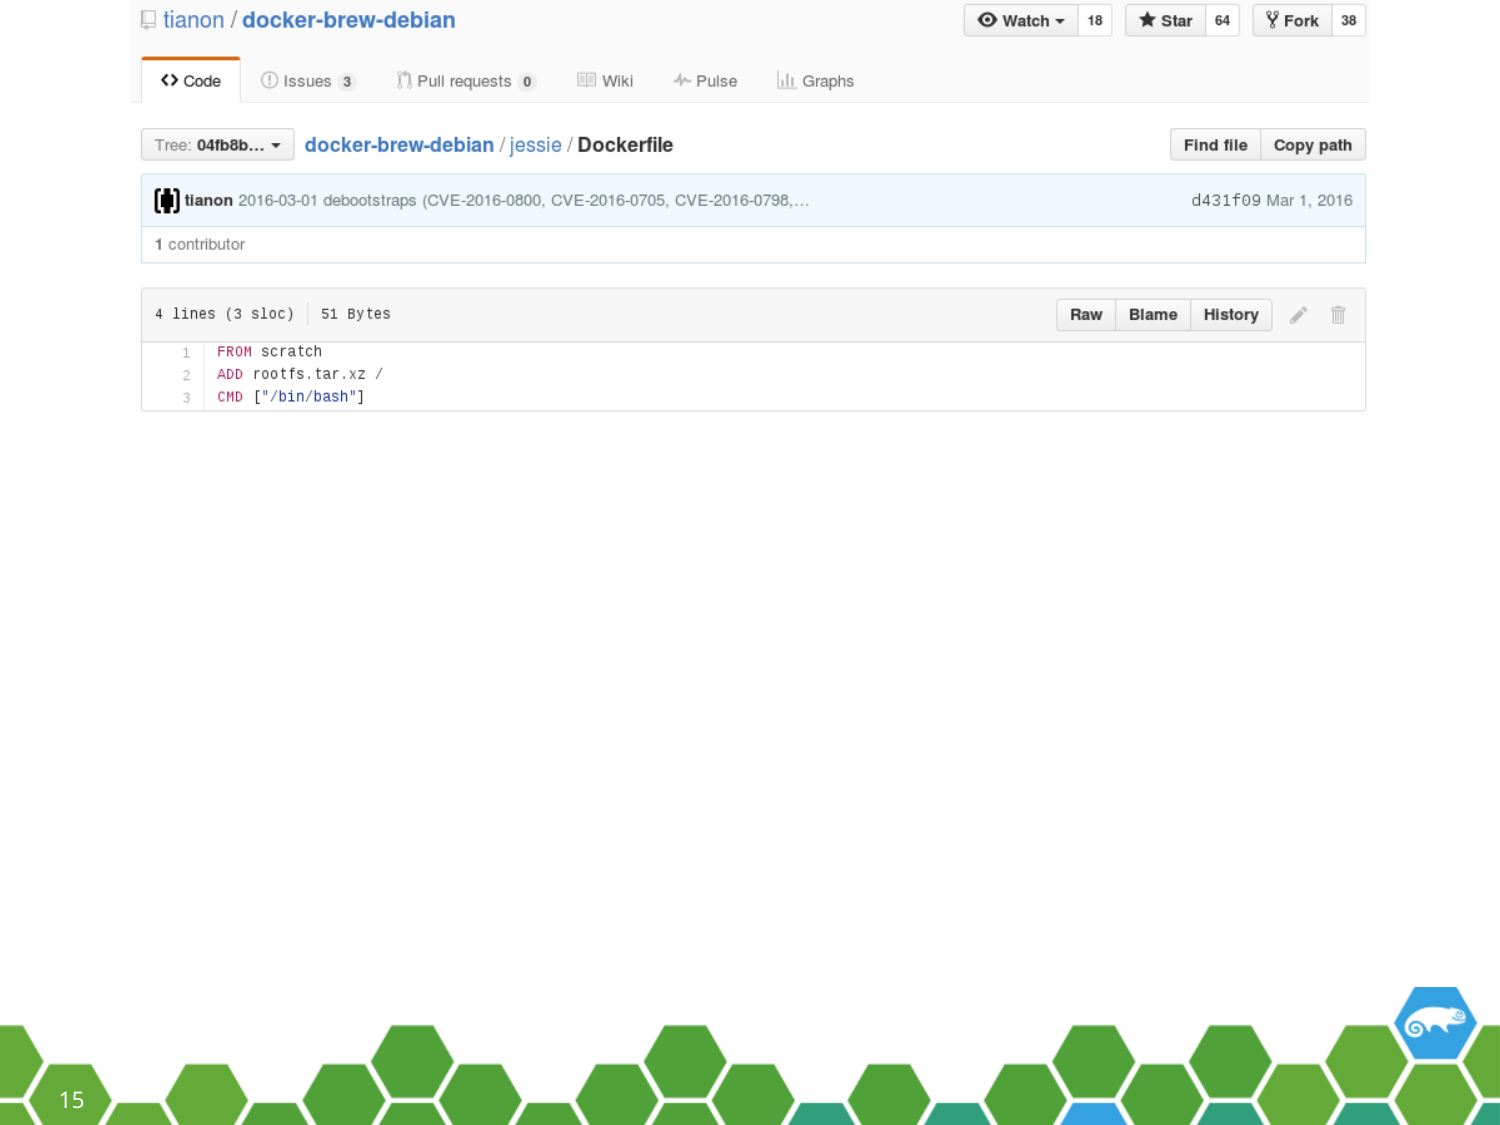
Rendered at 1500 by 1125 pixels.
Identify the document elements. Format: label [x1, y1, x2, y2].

picture [131, 0, 1369, 428]
picture [0, 987, 1500, 1125]
